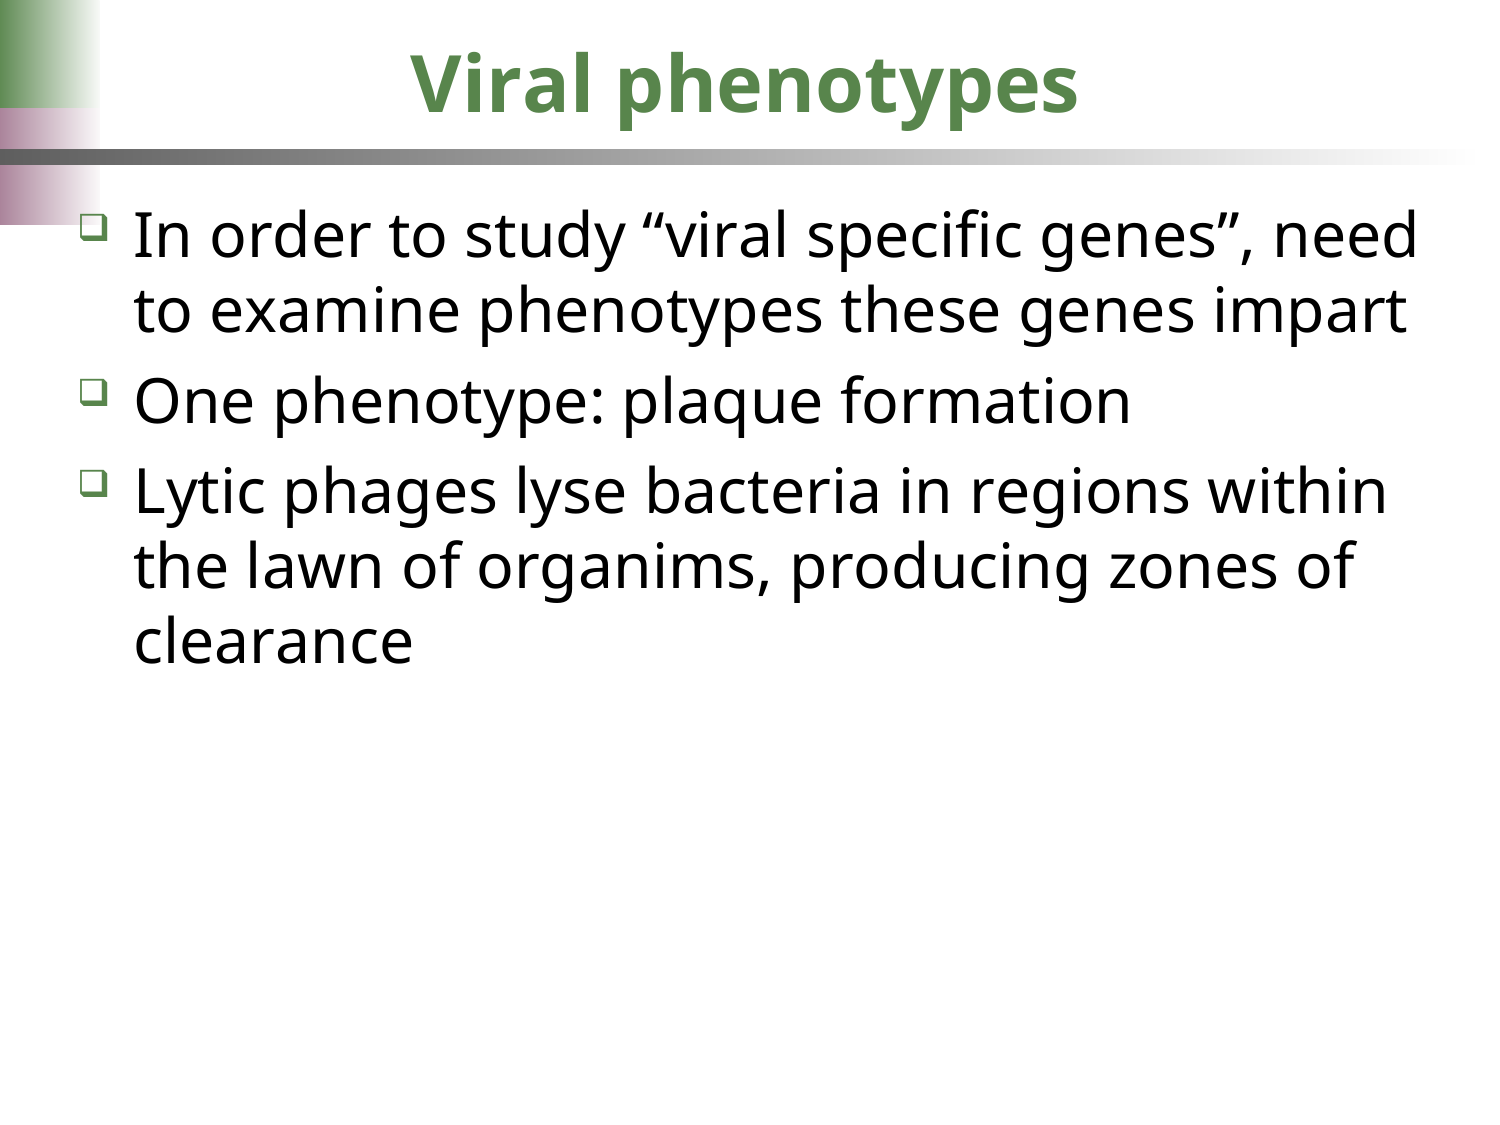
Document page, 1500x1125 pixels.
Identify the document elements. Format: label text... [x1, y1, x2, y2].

title Viral phenotypes [133, 24, 1359, 138]
list In order to study “viral specific genes”, need to examine phenotypes these genes impart One phenotype: plaque formation Lytic phages lyse bacteria in regions within the lawn of organims, producing zones of clearance [62, 187, 1463, 1075]
